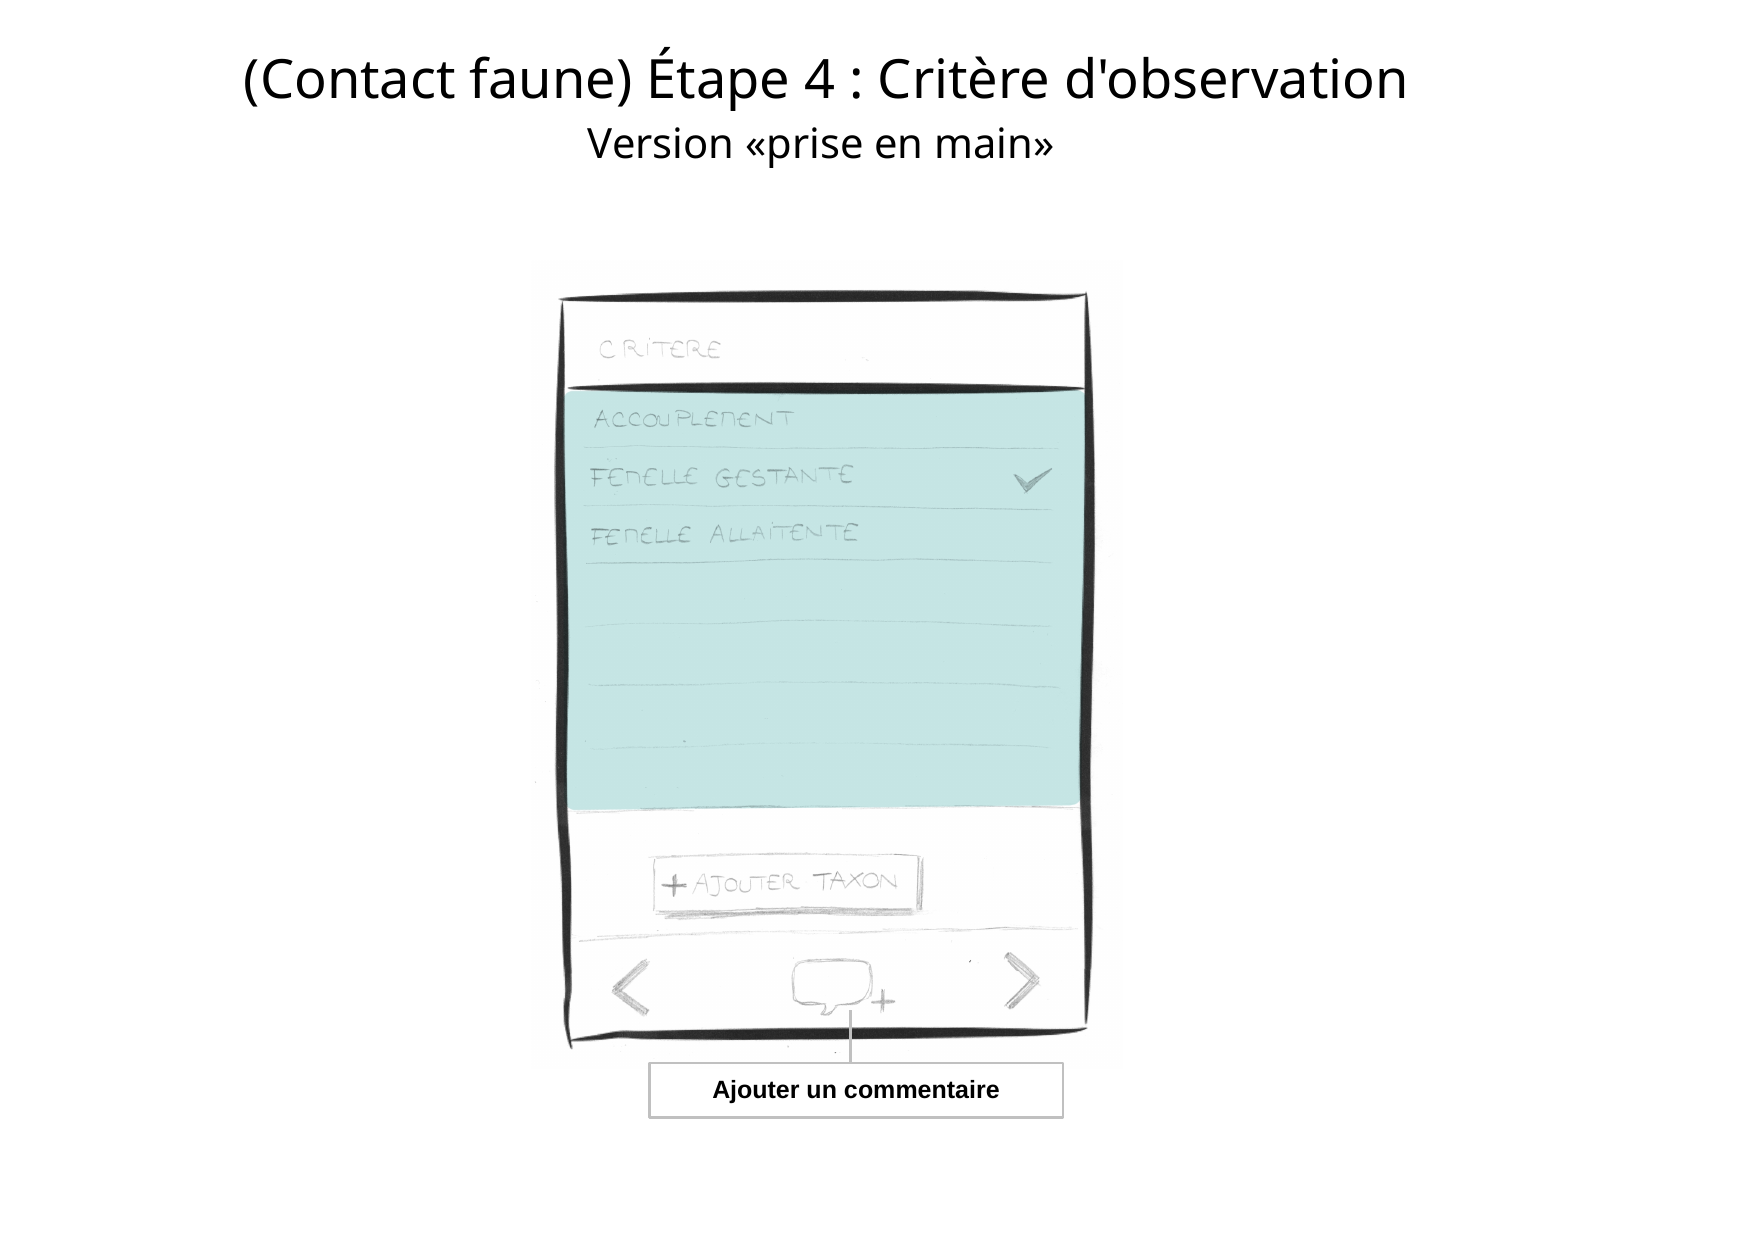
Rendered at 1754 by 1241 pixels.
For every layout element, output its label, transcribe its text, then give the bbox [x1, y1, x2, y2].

title (Contact faune) Étape 4 : Critère d'observation Version «prise en main» [0, 2, 1654, 210]
picture [531, 260, 1123, 1069]
list Ajouter un commentaire [649, 1062, 1063, 1118]
